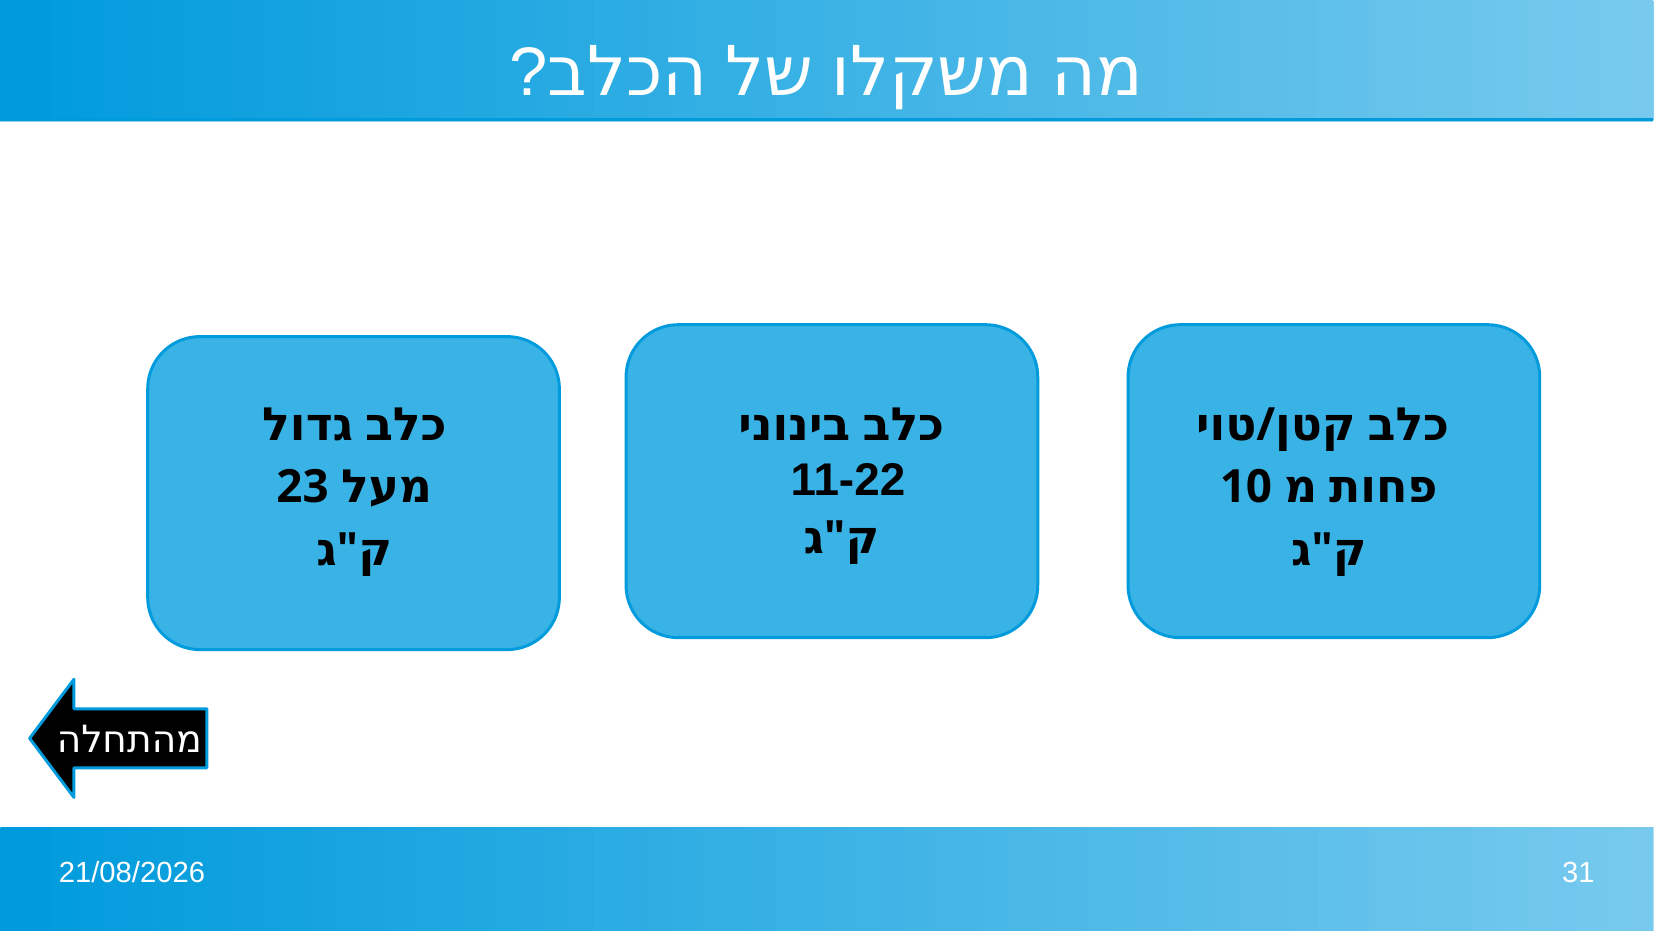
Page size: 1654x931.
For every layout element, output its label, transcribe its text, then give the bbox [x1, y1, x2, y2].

text_box [626, 324, 1038, 638]
text_box כלב בינוני 11-22 ק"ג [679, 383, 1004, 576]
text_box כלב גדול מעל 23 ק"ג [206, 383, 503, 587]
title ?מה משקלו של הכלב [59, 21, 1595, 116]
text_box [147, 336, 560, 650]
text_box מהתחלה [29, 679, 207, 798]
text_box [1128, 324, 1540, 638]
text_box כלב קטן/טוי פחות מ 10 ק"ג [1181, 383, 1477, 587]
